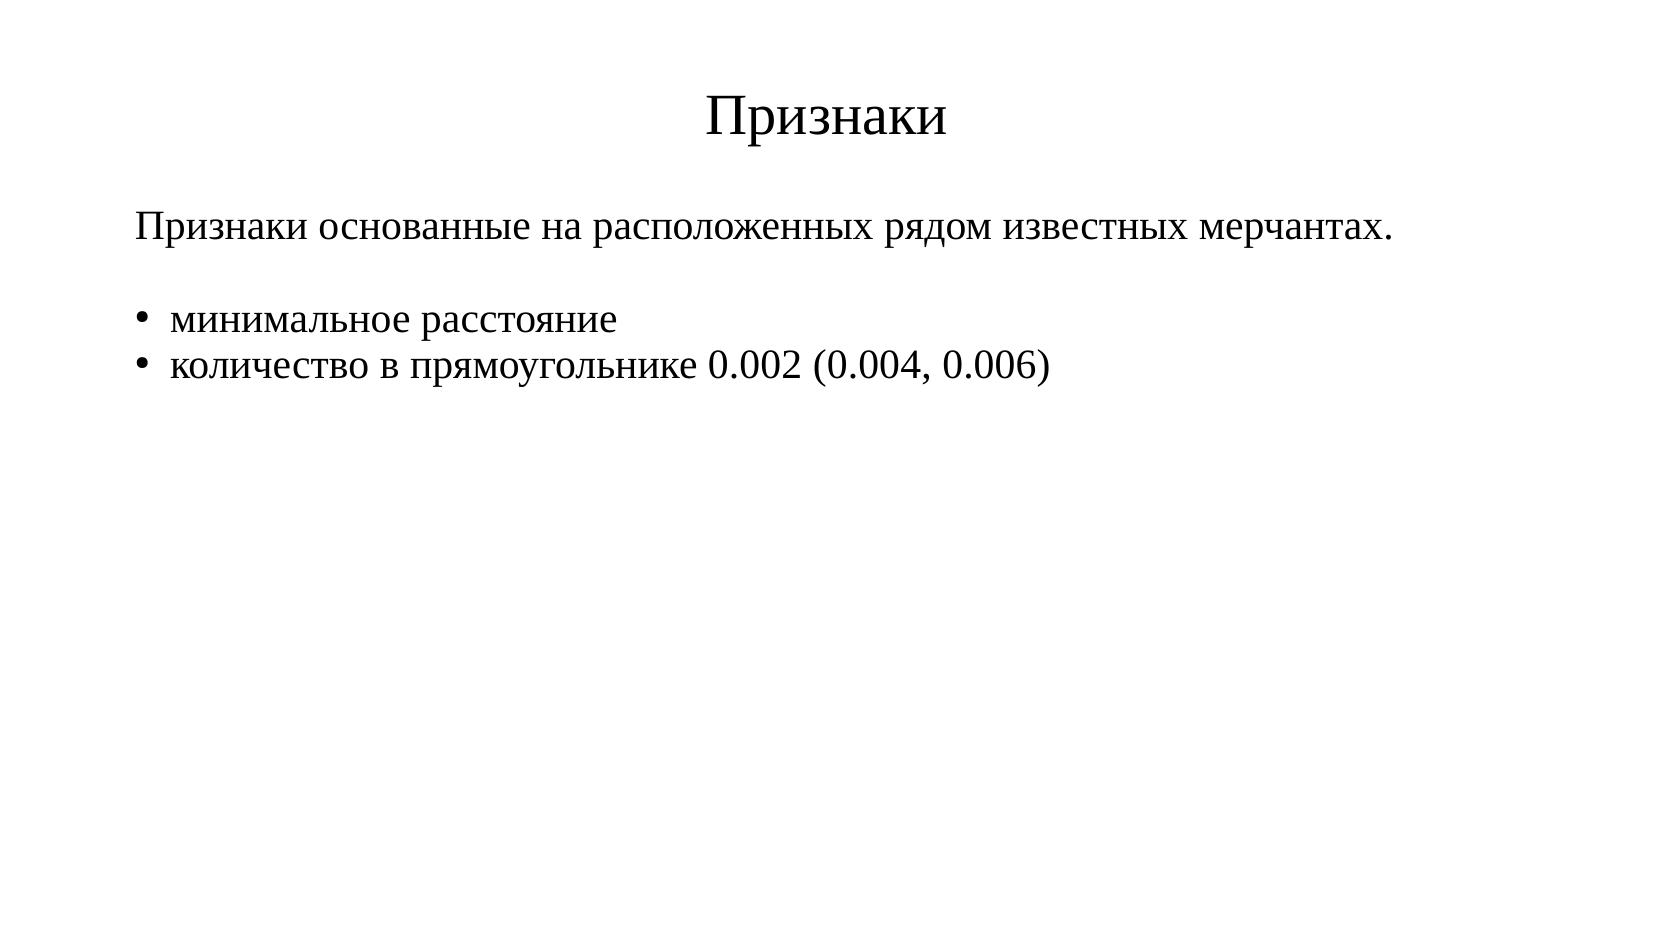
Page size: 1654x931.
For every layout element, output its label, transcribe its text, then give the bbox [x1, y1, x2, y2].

text_box Признаки [690, 75, 963, 155]
text_box Признаки основанные на расположенных рядом известных мерчантах. минимальное расстояние количество в прямоугольнике 0.002 (0.004, 0.006) [120, 195, 1410, 396]
